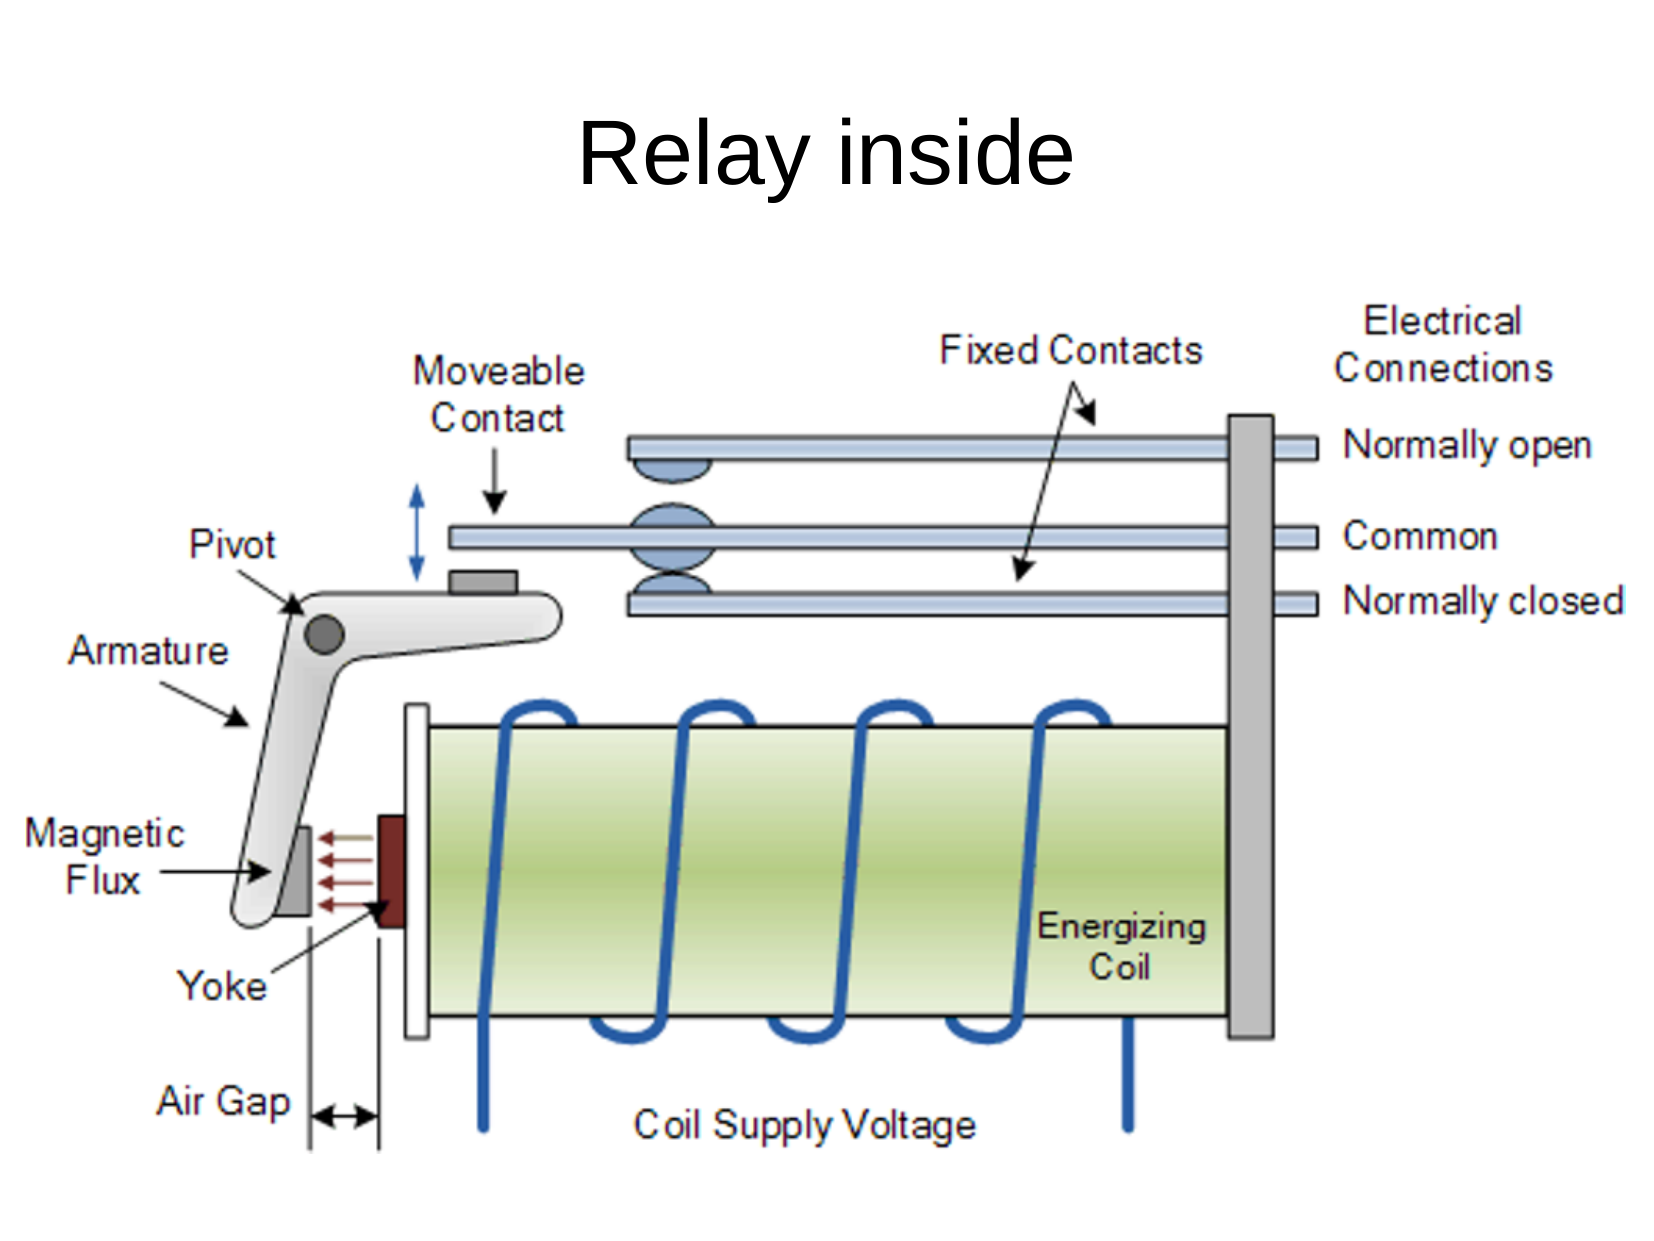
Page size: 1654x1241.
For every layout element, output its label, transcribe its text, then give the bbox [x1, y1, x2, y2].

title Relay inside [82, 49, 1571, 257]
picture [25, 294, 1626, 1154]
